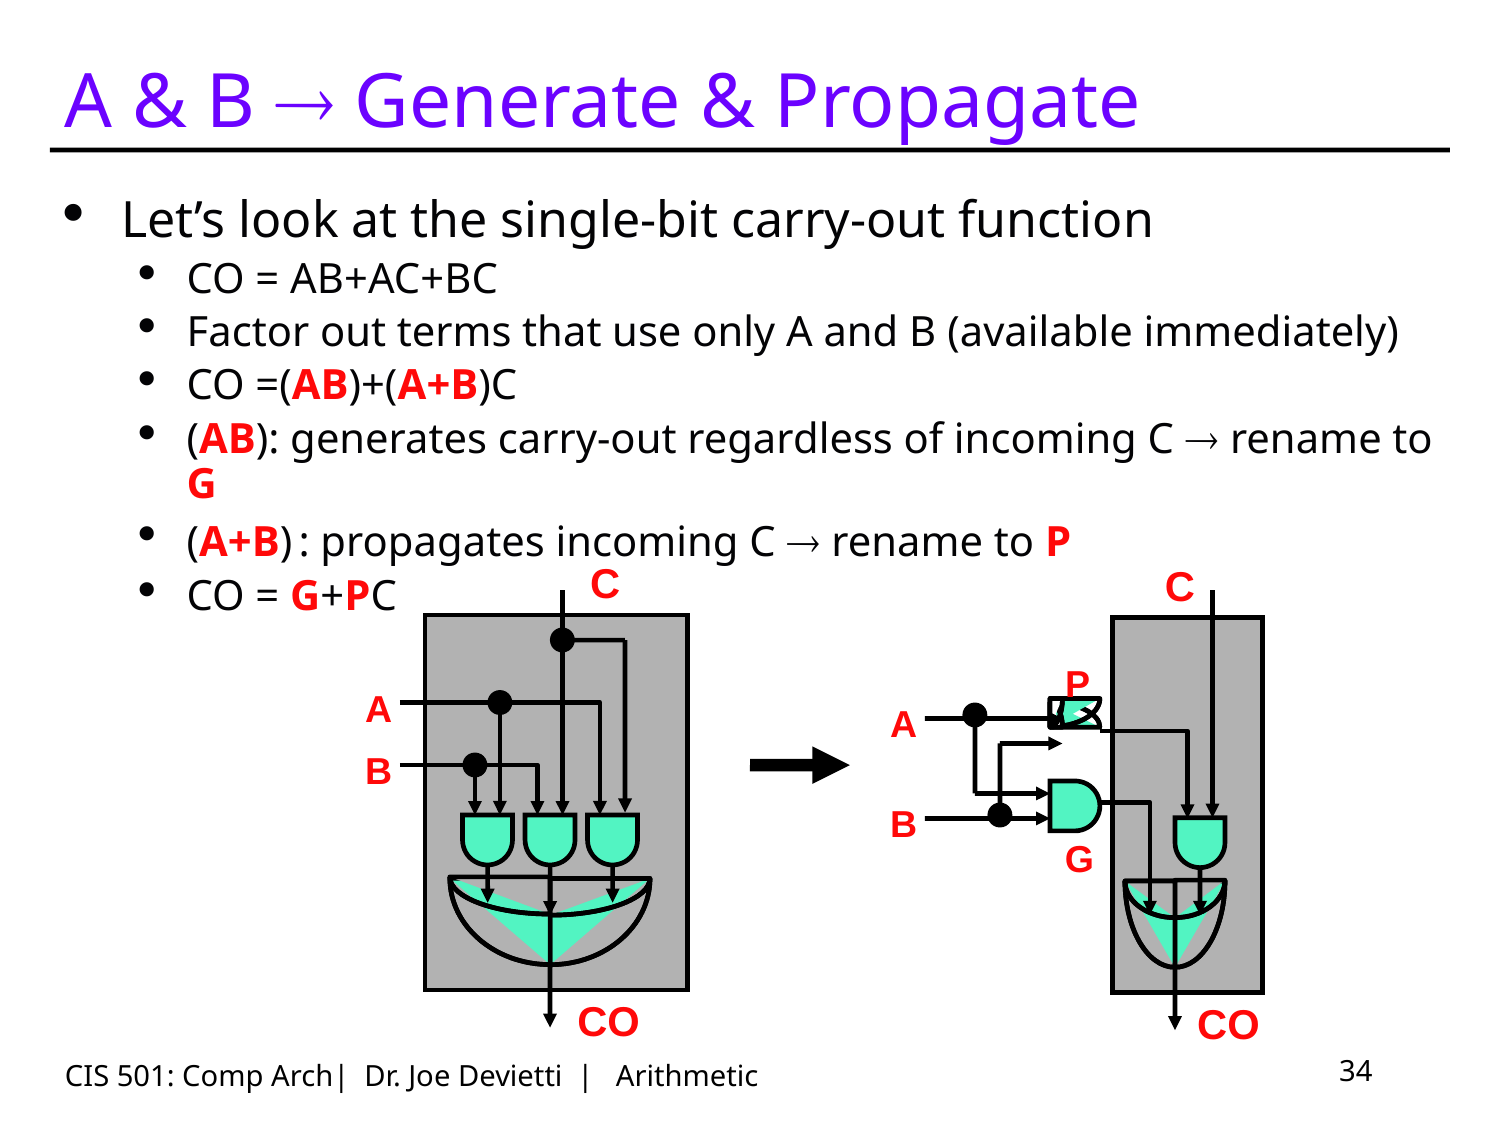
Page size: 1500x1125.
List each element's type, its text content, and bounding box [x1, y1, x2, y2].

text_box [1112, 617, 1263, 993]
text_box CO [1182, 990, 1275, 1055]
text_box [987, 802, 997, 816]
text_box [1049, 780, 1100, 831]
text_box [962, 702, 988, 716]
text_box <number> [1074, 1049, 1388, 1100]
text_box [989, 821, 1011, 828]
text_box B [350, 739, 407, 800]
text_box CO [562, 987, 655, 1053]
text_box C [1150, 552, 1211, 618]
text_box [978, 721, 986, 728]
text_box G [1050, 827, 1109, 888]
text_box P [1050, 652, 1105, 713]
text_box [963, 721, 972, 728]
text_box A & B  Generate & Propagate [49, 37, 1363, 150]
text_box A [875, 692, 932, 753]
text_box [1049, 713, 1100, 728]
text_box Let’s look at the single-bit carry-out function CO = AB+AC+BC Factor out terms that use only A and B (available immediately) CO =(AB)+(A+B)C (AB): generates carry-out regardless of incoming C  rename to G (A+B) : propagates incoming C  rename to P CO = G+PC [49, 187, 1450, 610]
text_box CIS 501: Comp Arch| Dr. Joe Devietti | Arithmetic [49, 1049, 988, 1100]
text_box [424, 615, 688, 991]
text_box A [350, 677, 407, 738]
text_box [1003, 802, 1013, 816]
text_box B [875, 792, 932, 853]
text_box C [575, 549, 636, 615]
